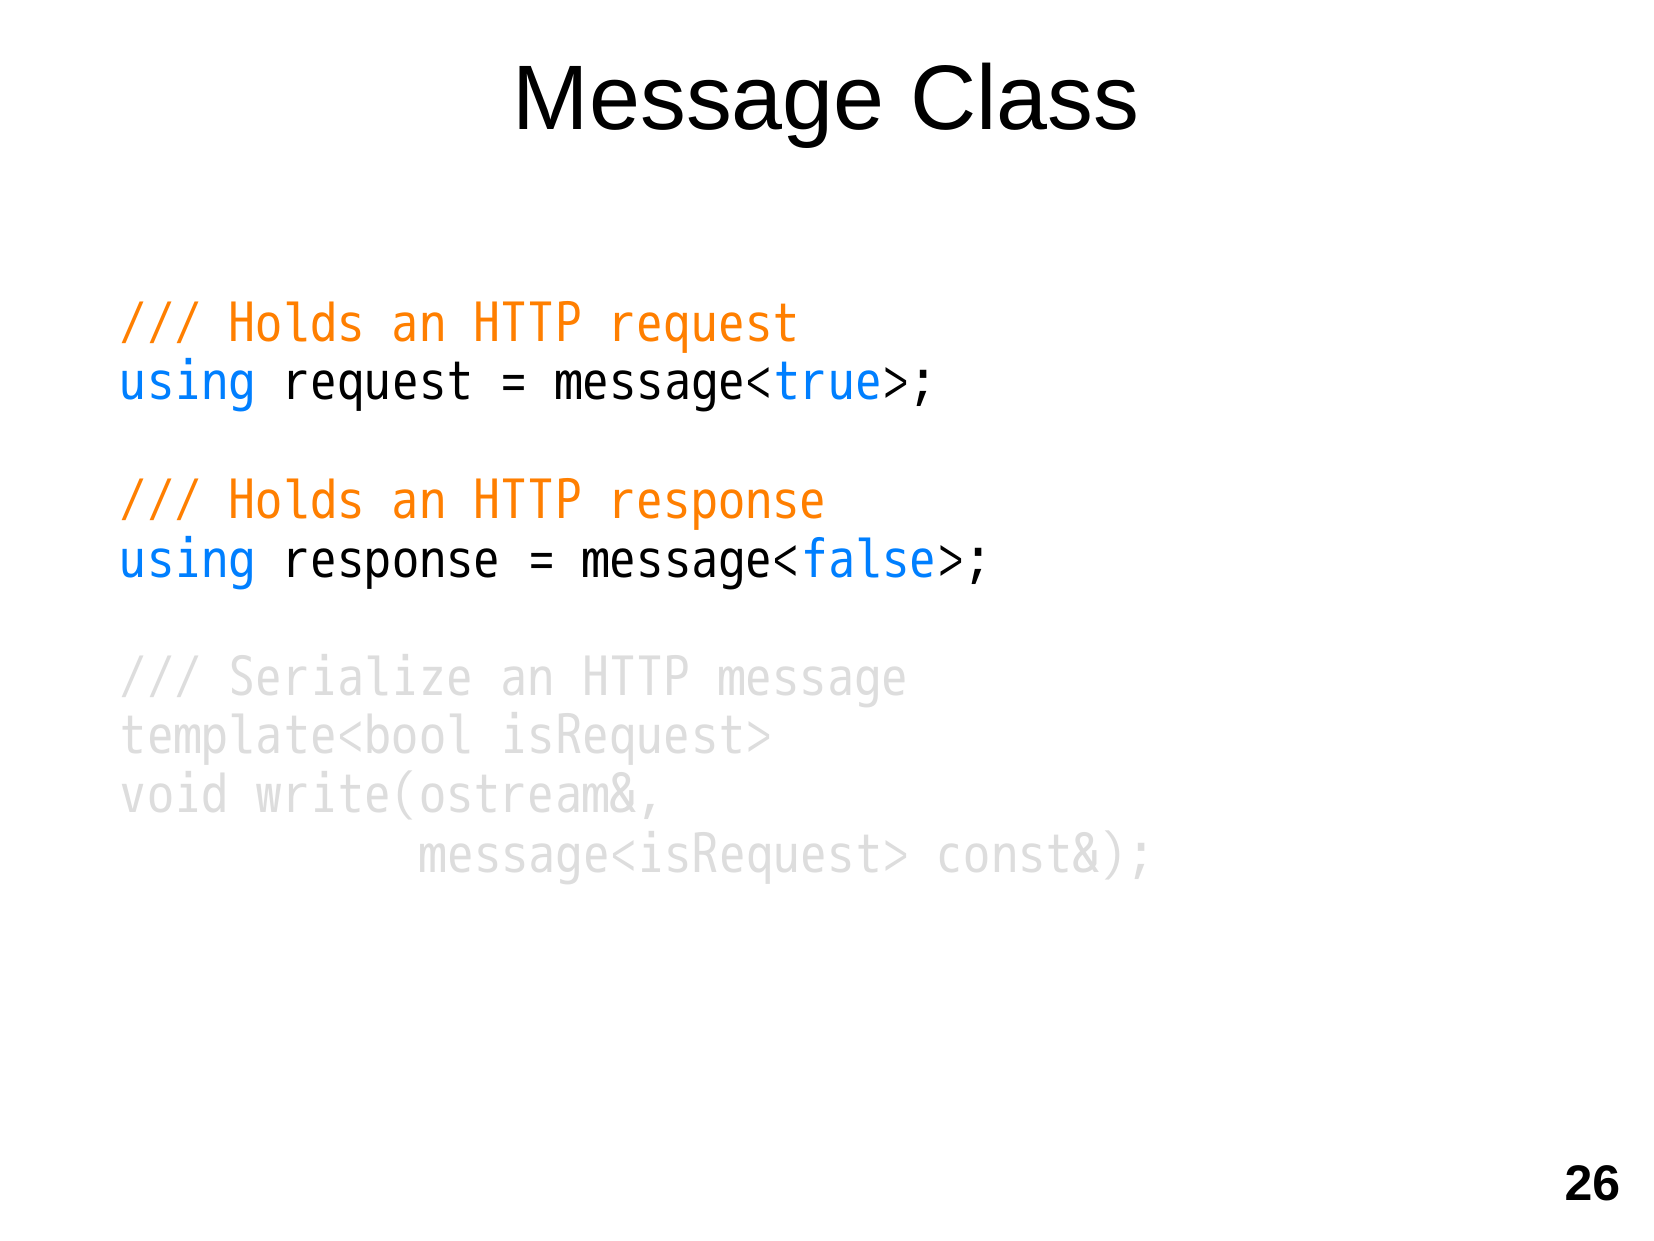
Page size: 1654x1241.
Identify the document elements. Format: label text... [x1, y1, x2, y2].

text_box /// Holds an HTTP request using request = message<true>; /// Holds an HTTP response using response = message<false>; /// Serialize an HTTP message template<bool isRequest> void write(ostream&, message<isRequest> const&); [104, 287, 1575, 1006]
title Message Class [82, 15, 1571, 181]
